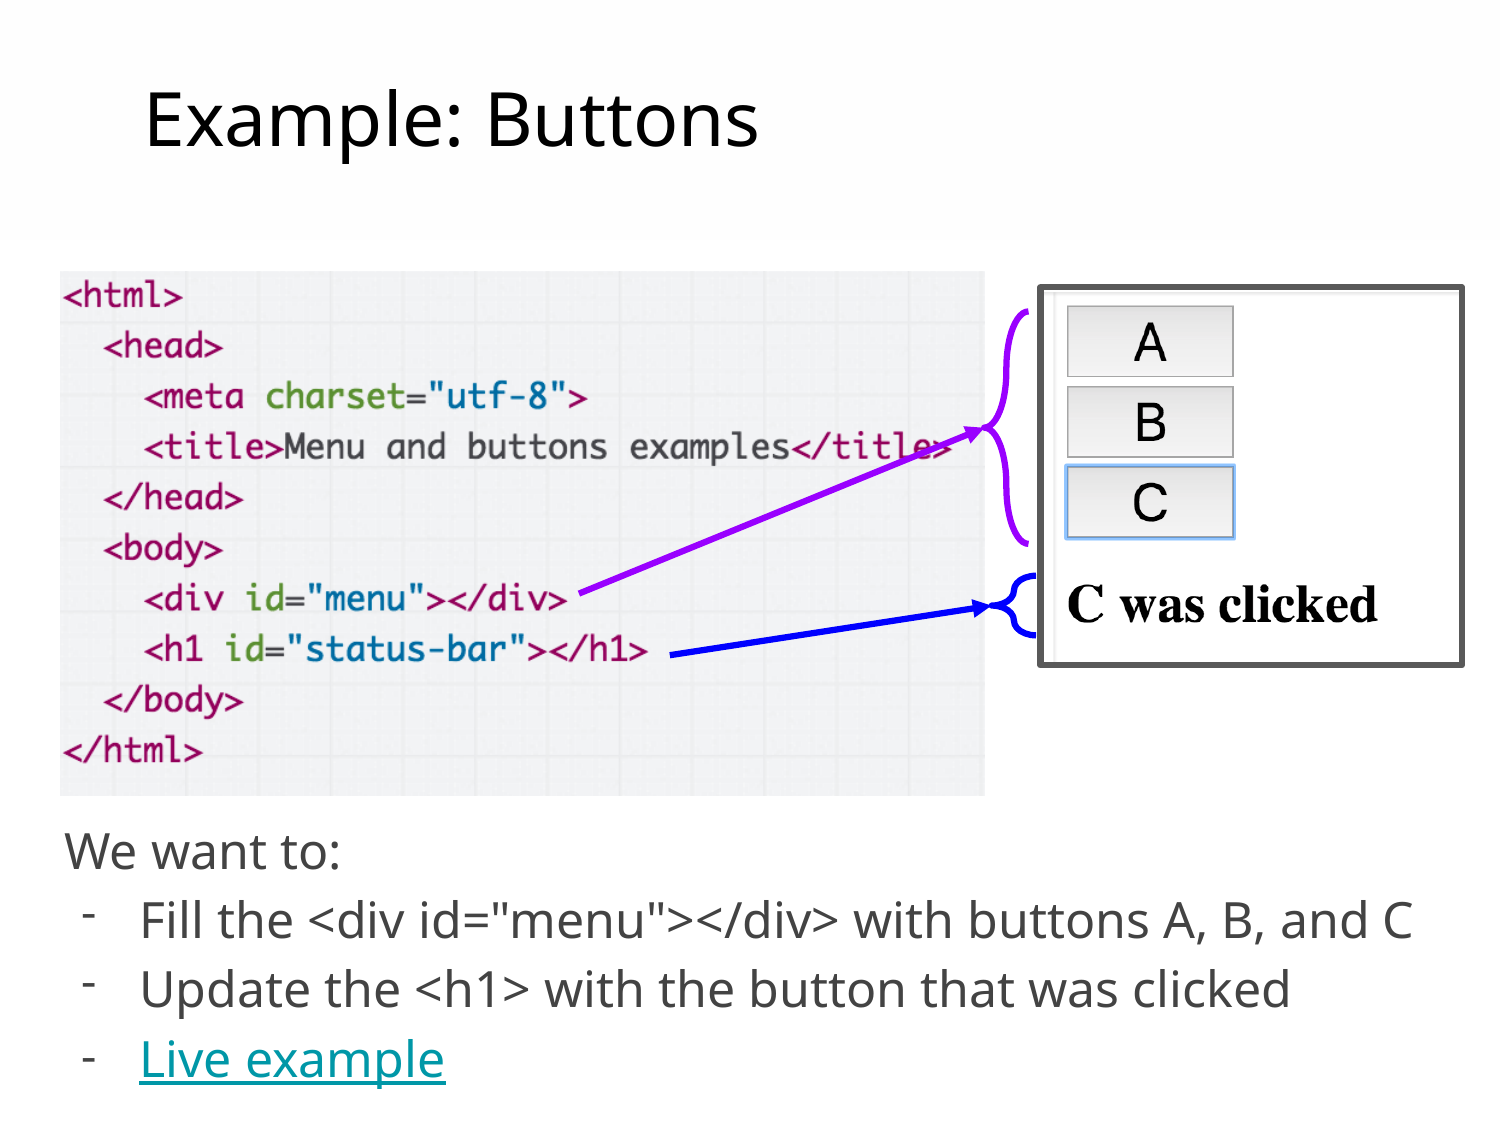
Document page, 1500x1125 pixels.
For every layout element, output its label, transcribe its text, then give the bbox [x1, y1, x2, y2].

picture [1043, 290, 1459, 663]
list We want to: Fill the <div id="menu"></div> with buttons A, B, and C Update the <h1> with the button that was clicked Live example [49, 795, 1459, 1091]
picture [60, 271, 985, 796]
title Example: Buttons [128, 56, 1372, 183]
